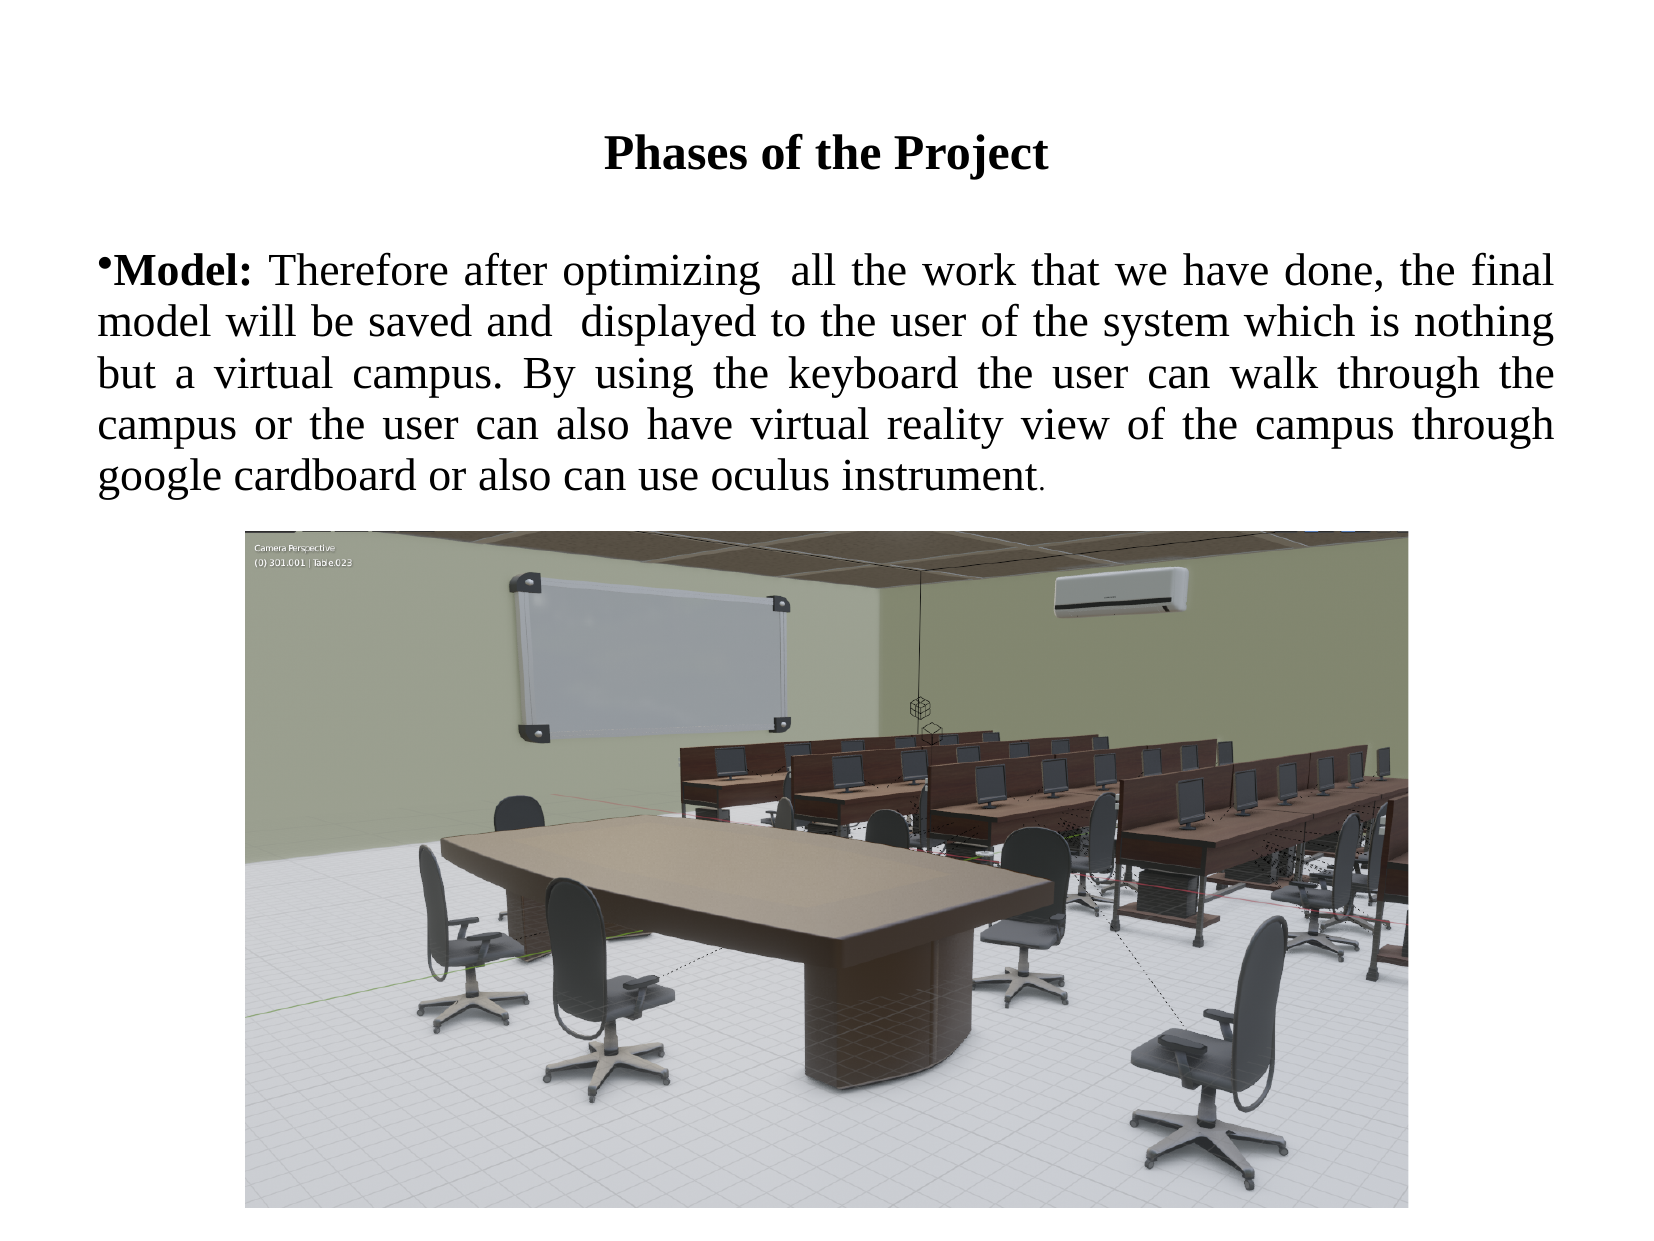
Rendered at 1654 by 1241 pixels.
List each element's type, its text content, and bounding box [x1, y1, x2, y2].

picture [245, 531, 1409, 1208]
title Phases of the Project [82, 49, 1571, 182]
text_box Model: Therefore after optimizing all the work that we have done, the final model will be saved and displayed to the user of the system which is nothing but a virtual campus. By using the keyboard the user can walk through the campus or the user can also have virtual reality view of the campus through google cardboard or also can use oculus instrument. [82, 182, 1571, 508]
